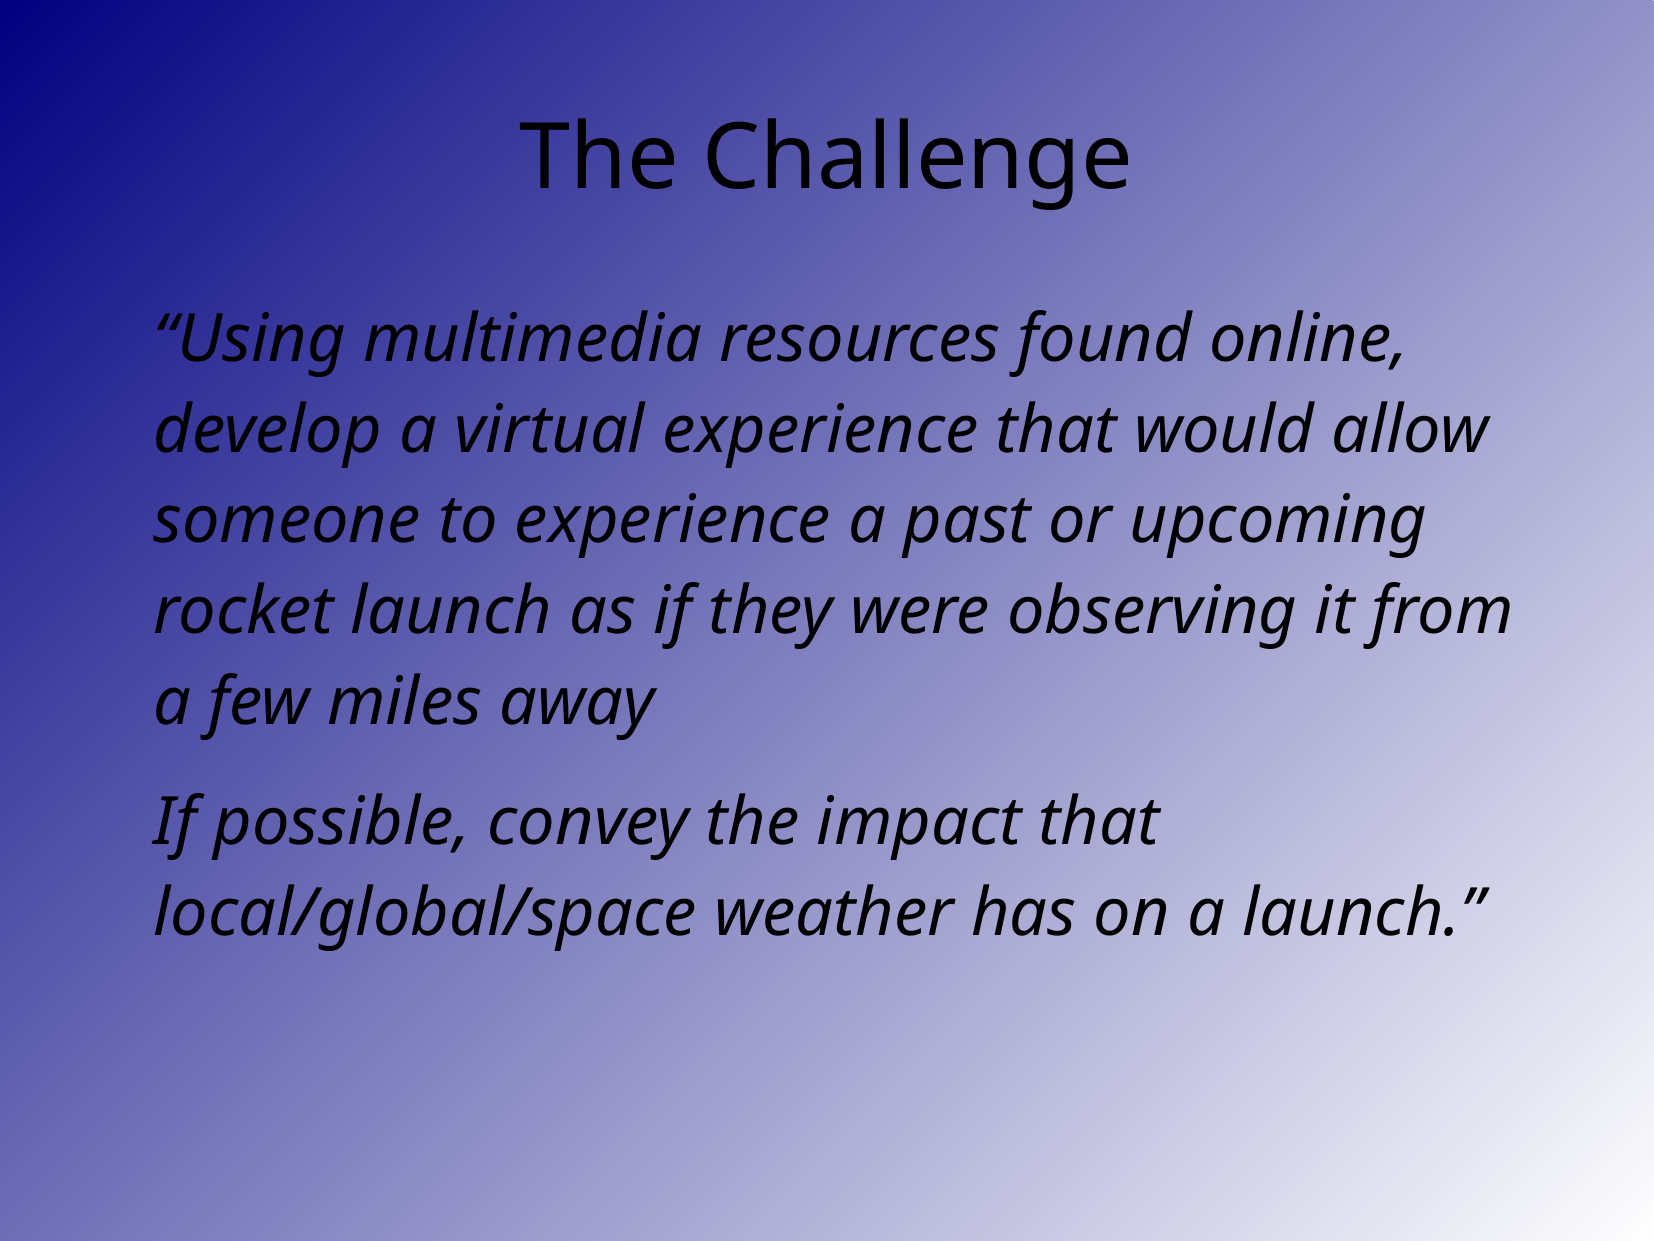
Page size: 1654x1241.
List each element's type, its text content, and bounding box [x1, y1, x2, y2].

title The Challenge [82, 49, 1571, 257]
list “Using multimedia resources found online, develop a virtual experience that would allow someone to experience a past or upcoming rocket launch as if they were observing it from a few miles away If possible, convey the impact that local/global/space weather has on a launch.” [82, 290, 1538, 1010]
